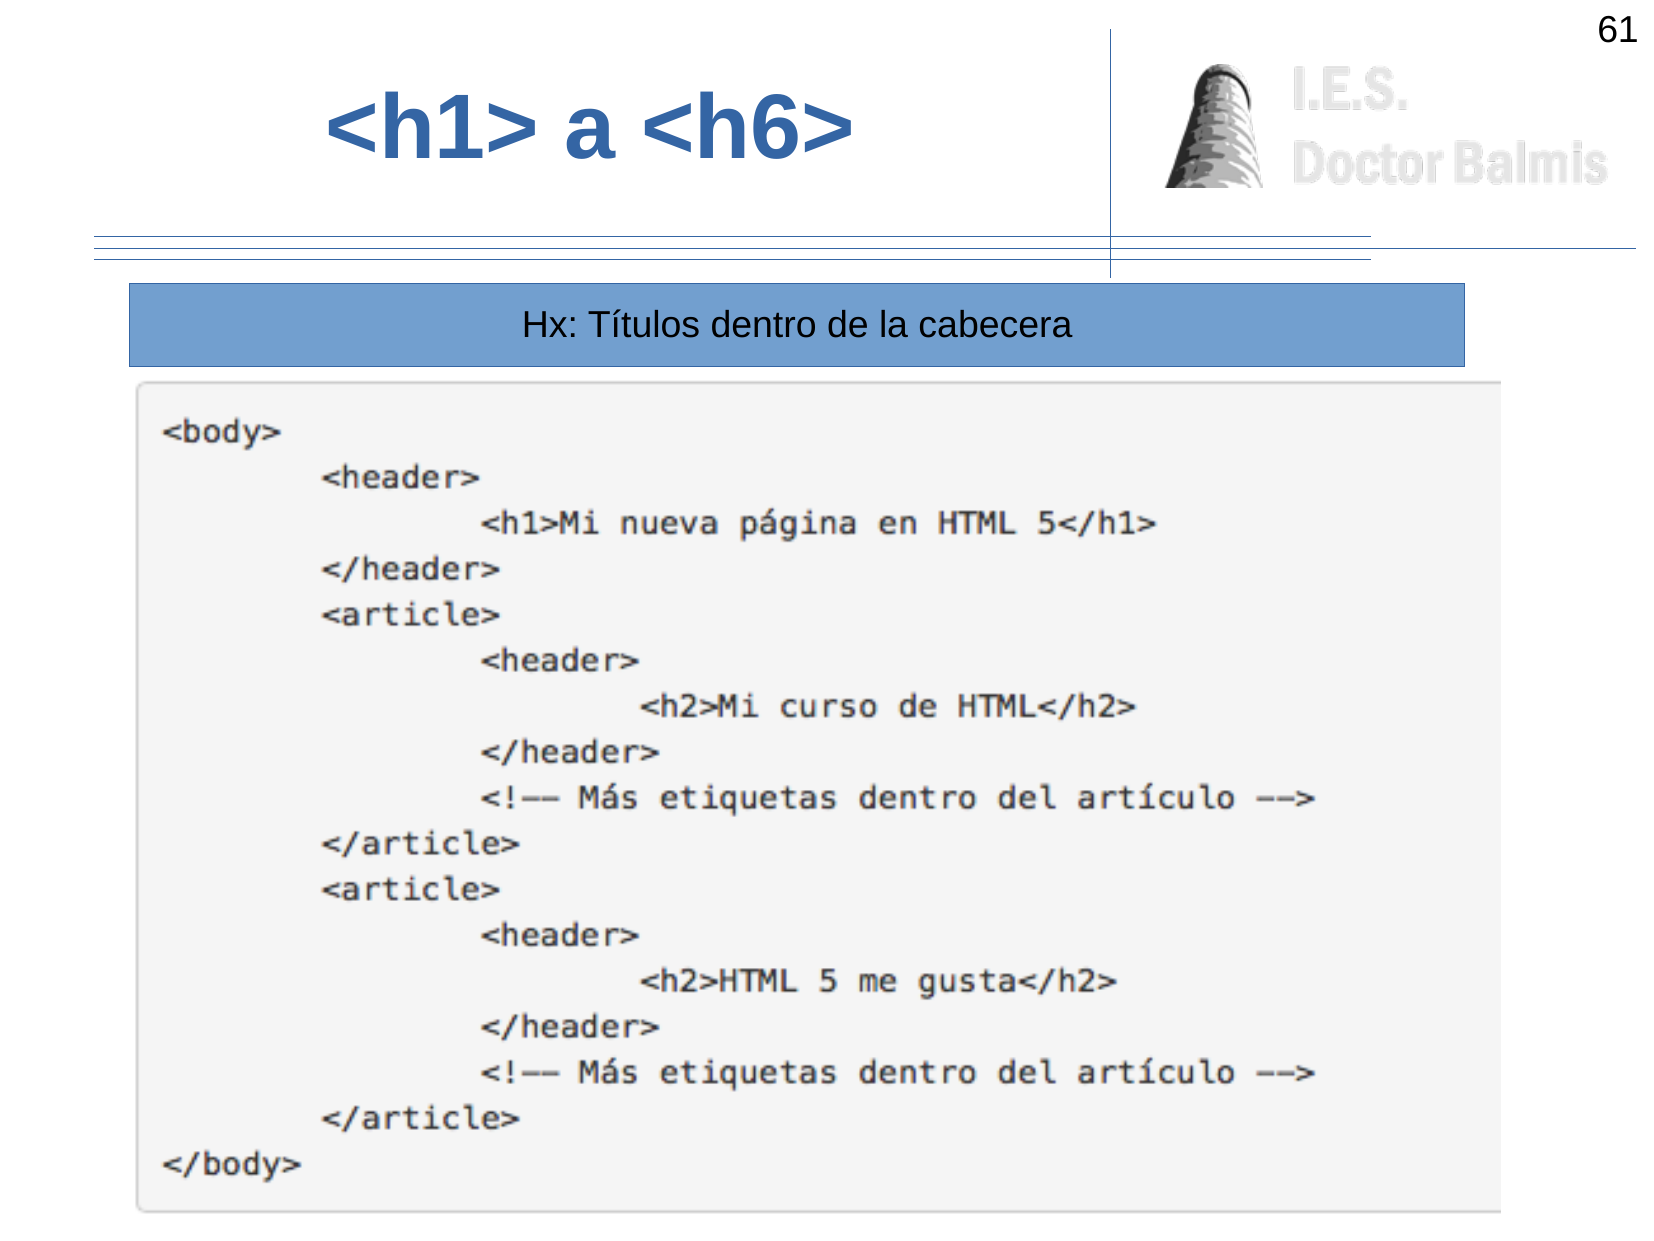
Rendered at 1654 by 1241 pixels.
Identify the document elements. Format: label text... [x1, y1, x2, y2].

title <h1> a <h6> [118, 23, 1063, 231]
text_box Hx: Títulos dentro de la cabecera [129, 283, 1465, 367]
picture [1133, 64, 1619, 188]
picture [129, 377, 1501, 1229]
